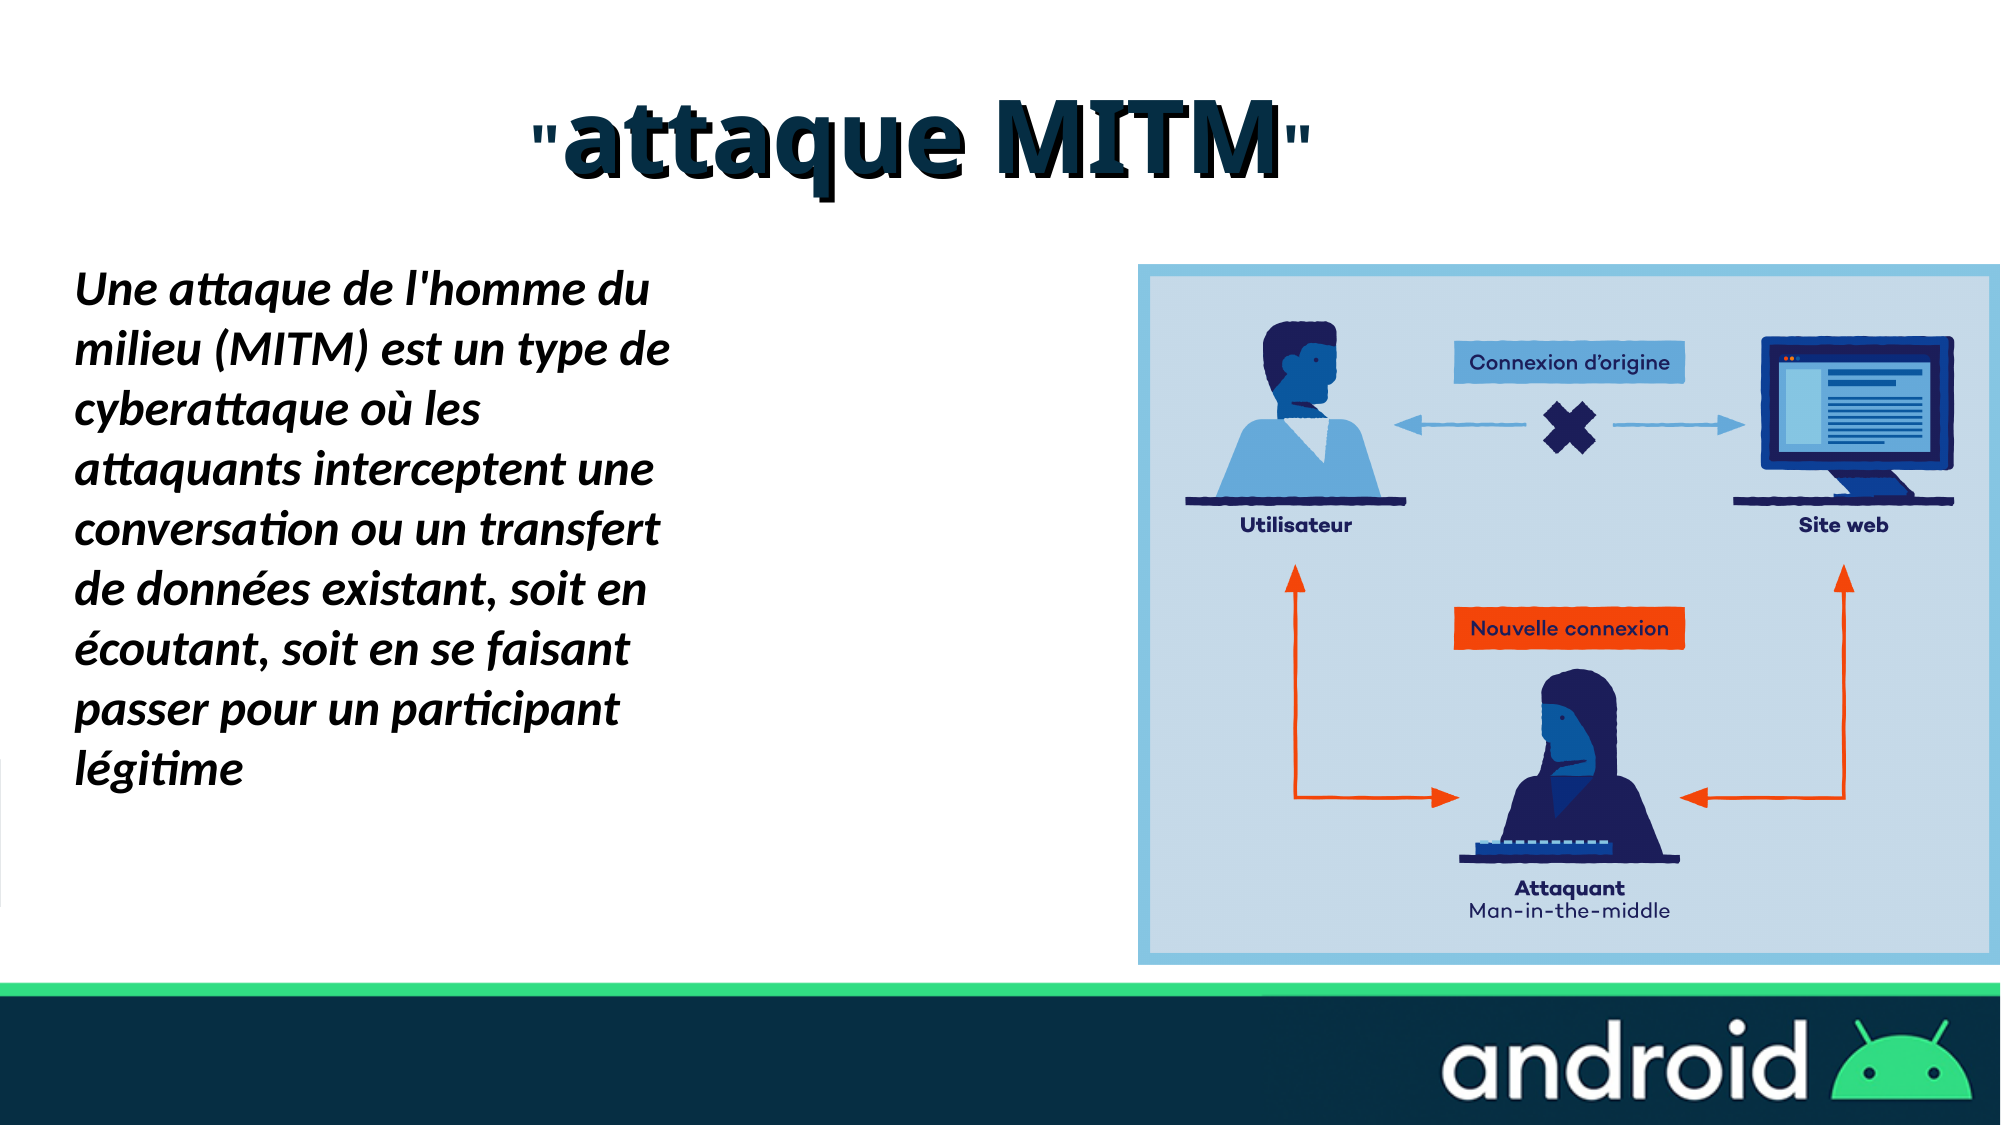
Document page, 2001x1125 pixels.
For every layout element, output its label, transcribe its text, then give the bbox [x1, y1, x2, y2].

picture [1138, 264, 2000, 965]
title "attaque MITM" [59, 71, 1785, 290]
text_box Une attaque de l'homme du milieu (MITM) est un type de cyberattaque où les attaquants interceptent une conversation ou un transfert de données existant, soit en écoutant, soit en se faisant passer pour un participant légitime [59, 247, 719, 809]
